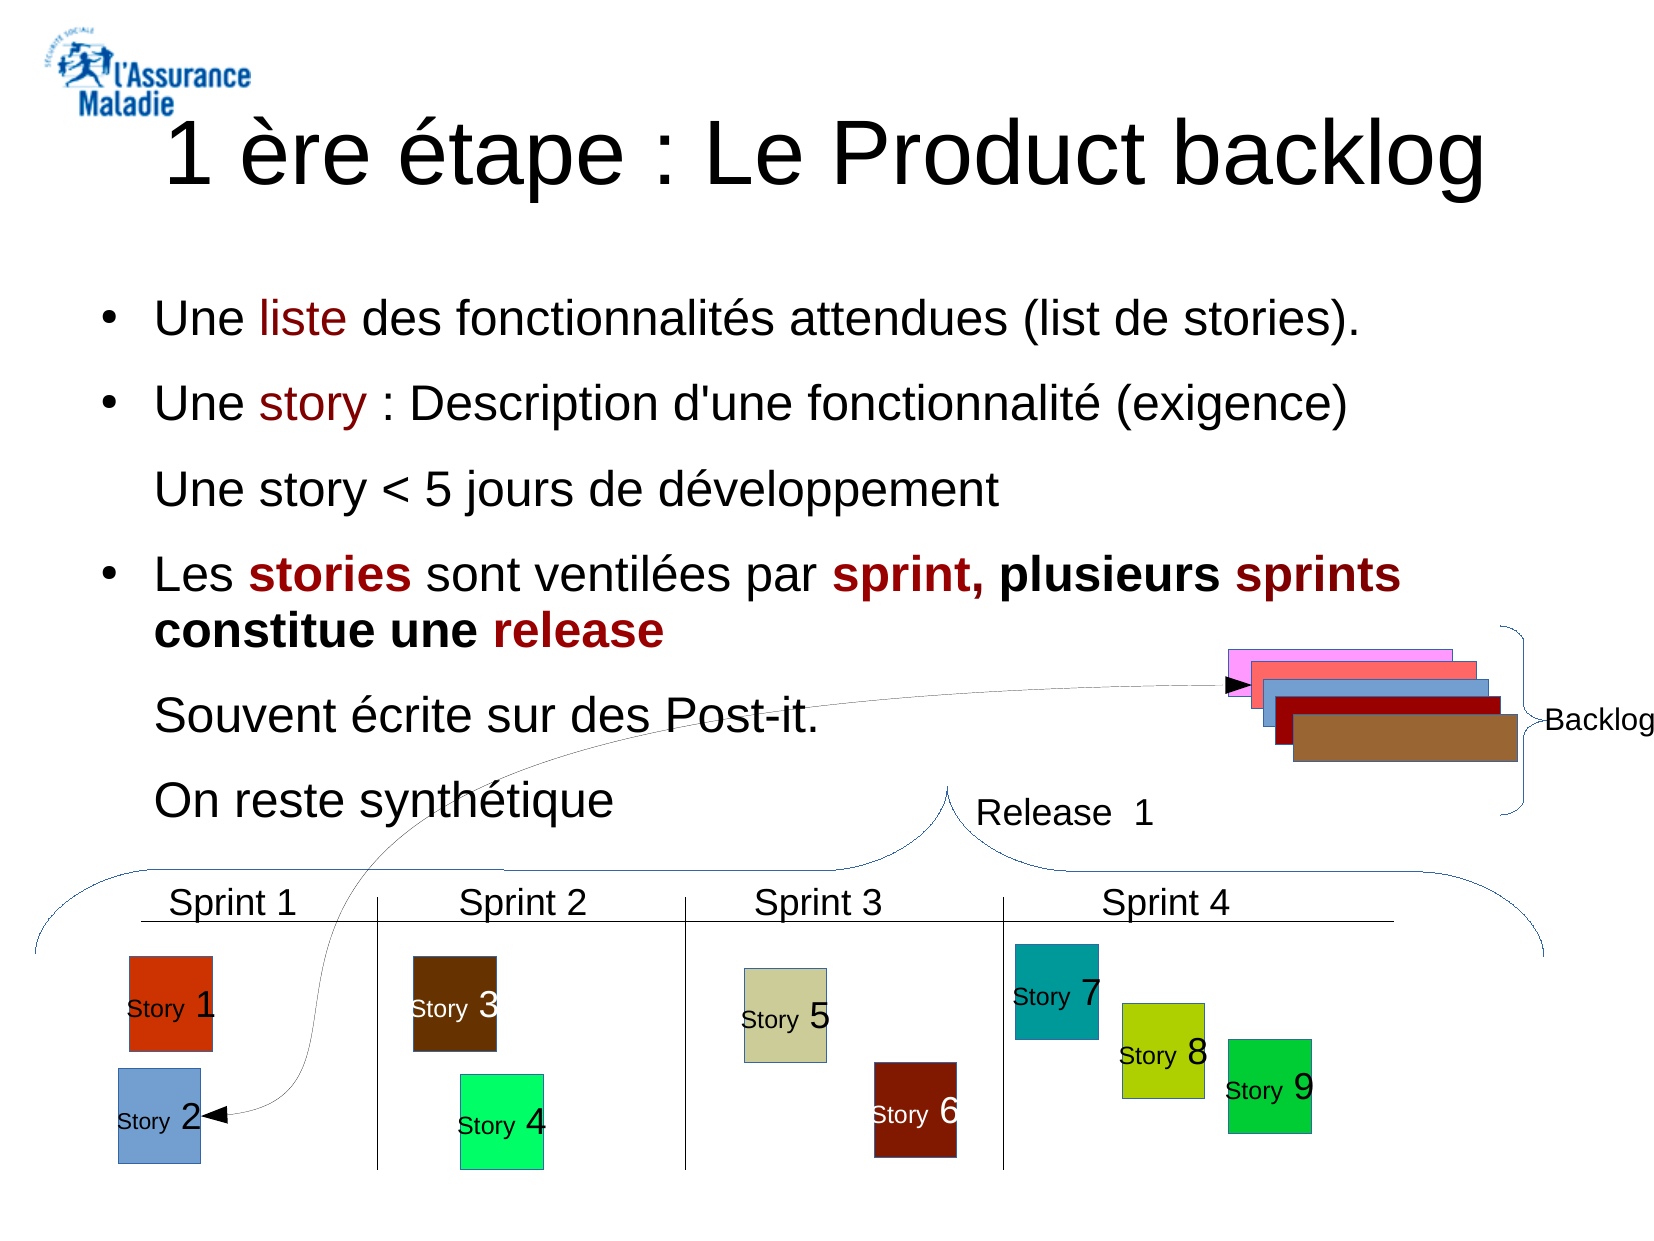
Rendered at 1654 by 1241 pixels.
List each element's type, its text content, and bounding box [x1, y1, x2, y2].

list Une liste des fonctionnalités attendues (list de stories). Une story : Description d'une fonctionnalité (exigence) Une story < 5 jours de développement Les stories sont ventilées par sprint, plusieurs sprints constitue une release Souvent écrite sur des Post-it. On reste synthétique [82, 290, 1571, 851]
text_box Story 8 [1122, 1003, 1205, 1099]
text_box Release 1 [960, 784, 1170, 842]
text_box Sprint 4 [1086, 874, 1246, 931]
title 1 ère étape : Le Product backlog [82, 49, 1571, 257]
text_box Sprint 2 [443, 874, 603, 931]
text_box Story 4 [460, 1074, 544, 1170]
text_box Story 7 [1015, 944, 1099, 1040]
text_box [1228, 649, 1518, 762]
text_box Story 2 [118, 1068, 201, 1164]
text_box Sprint 3 [739, 874, 898, 931]
text_box Story 9 [1228, 1039, 1312, 1134]
picture [23, 23, 251, 118]
text_box Backlog [1529, 694, 1654, 745]
text_box Story 1 [129, 956, 213, 1052]
text_box Story 5 [744, 968, 827, 1063]
text_box Sprint 1 [153, 874, 313, 931]
text_box Story 6 [874, 1062, 957, 1158]
text_box Story 3 [413, 956, 497, 1052]
